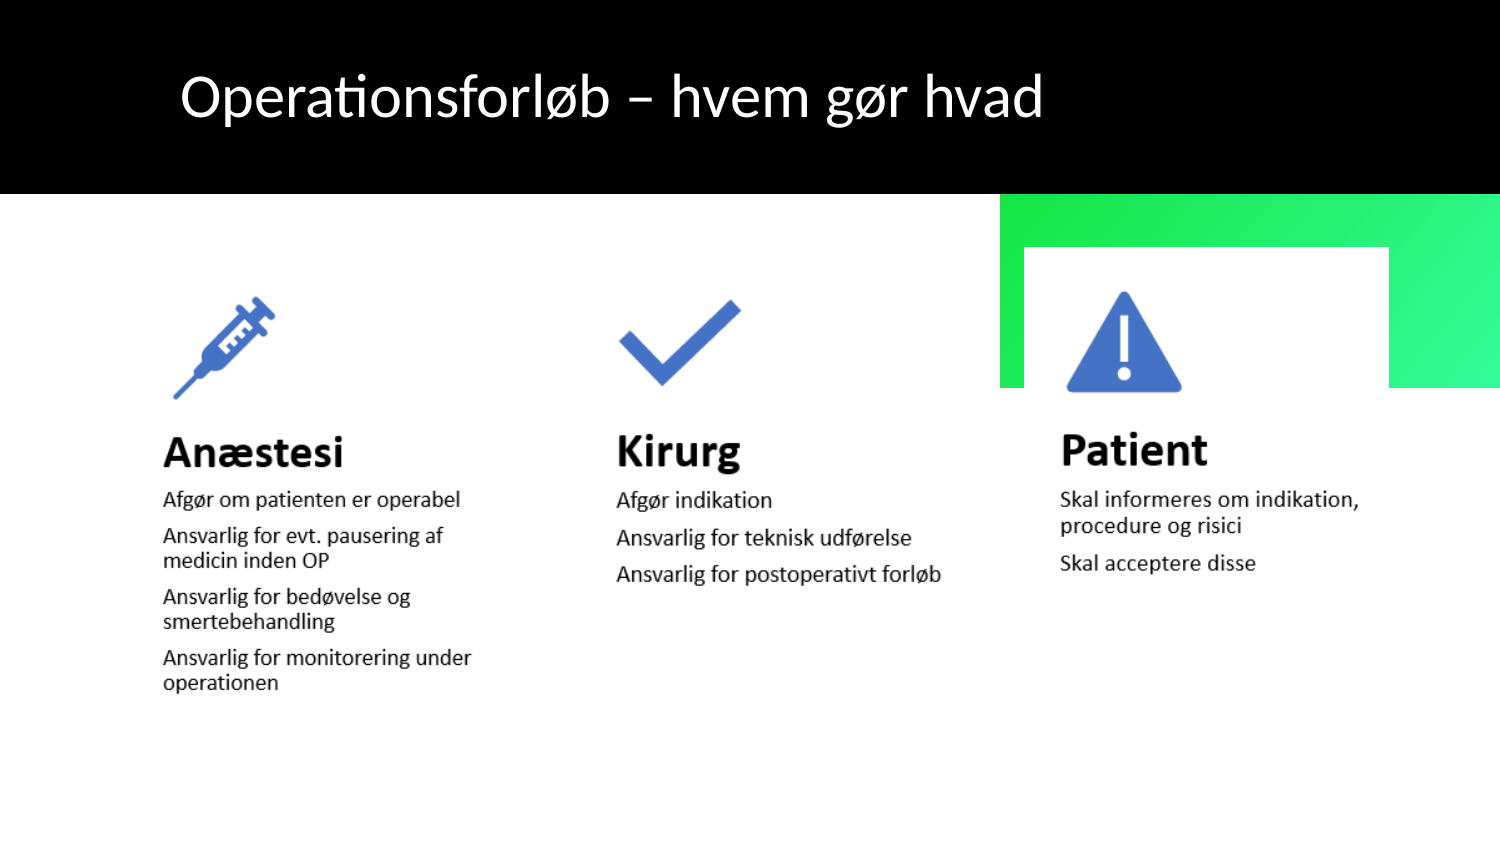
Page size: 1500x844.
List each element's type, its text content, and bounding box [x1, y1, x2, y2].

text_box [0, 0, 1500, 844]
picture [112, 268, 491, 715]
text_box Operationsforløb – hvem gør hvad [168, 42, 1405, 151]
picture [1024, 247, 1389, 597]
picture [575, 268, 962, 608]
